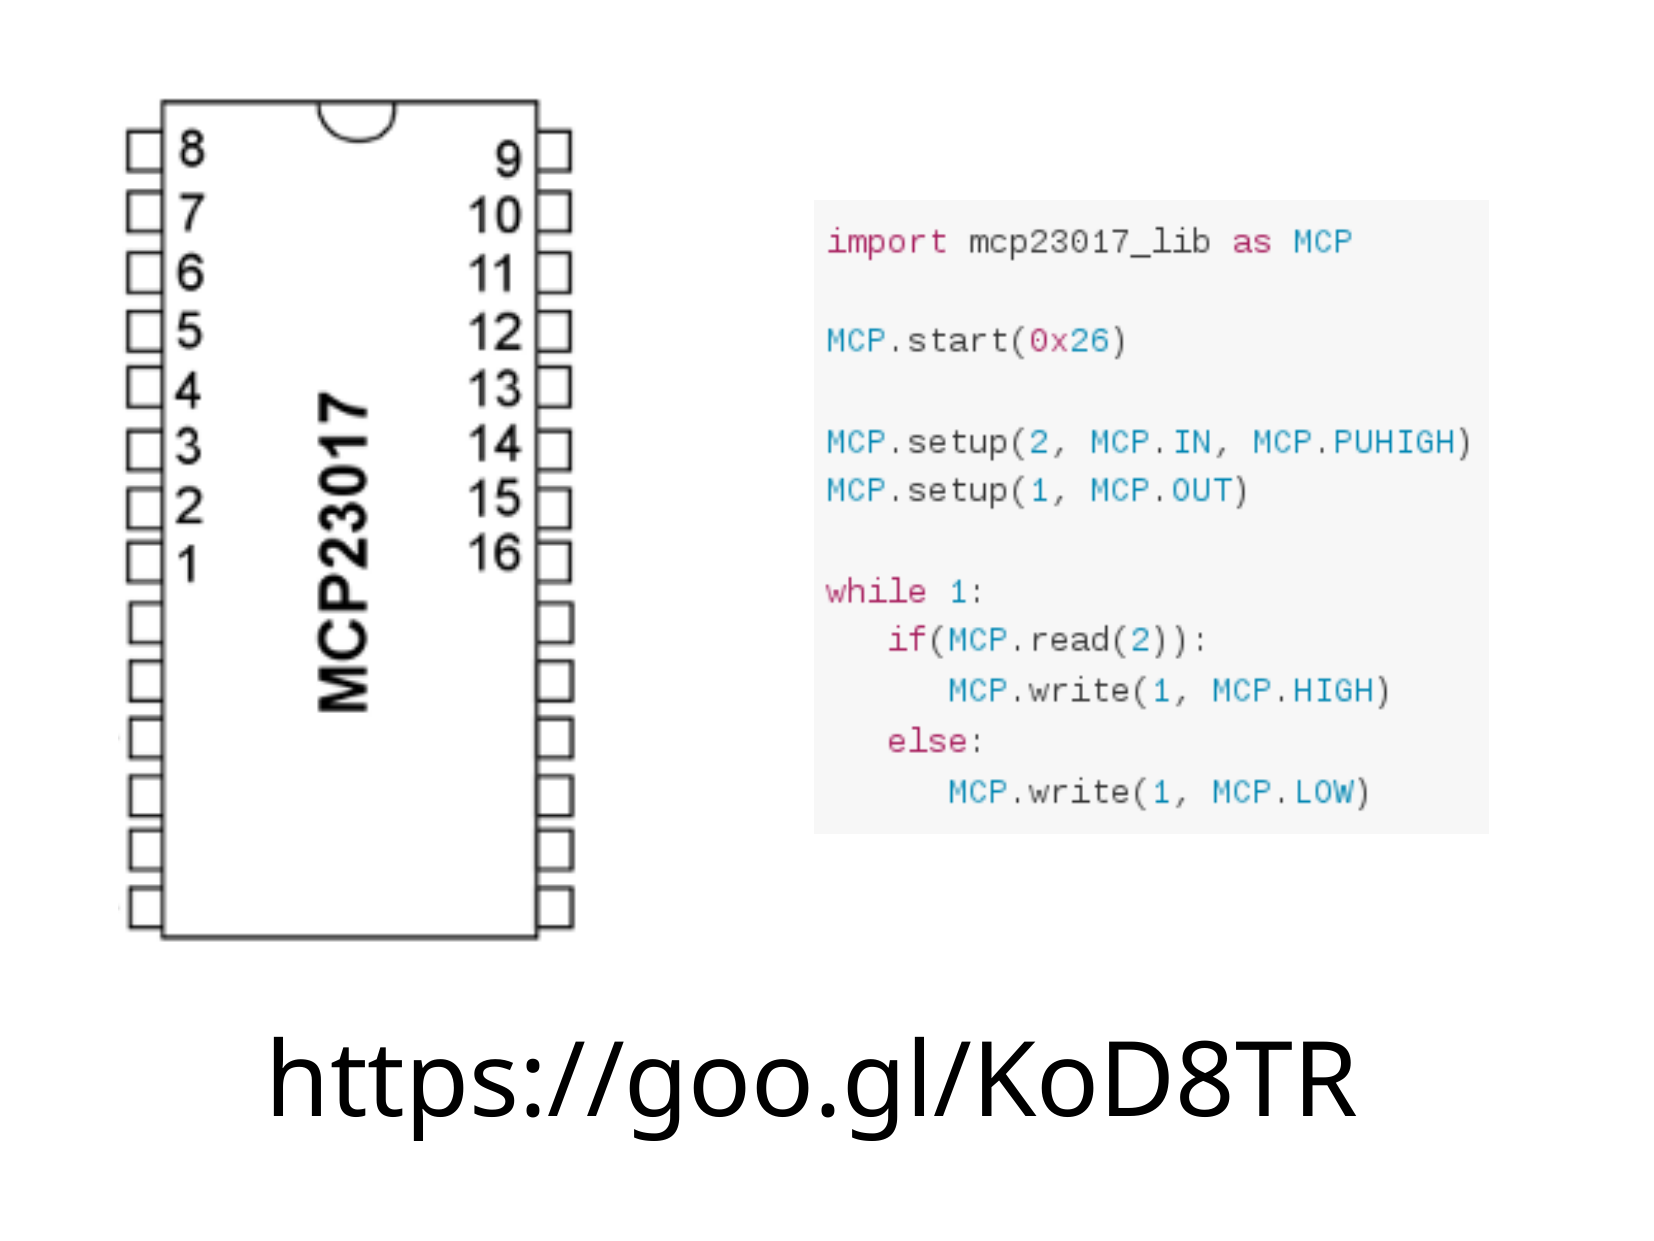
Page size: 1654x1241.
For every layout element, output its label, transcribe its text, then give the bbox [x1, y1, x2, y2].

picture [118, 82, 582, 948]
picture [814, 200, 1489, 834]
text_box https://goo.gl/KoD8TR [250, 997, 1403, 1128]
